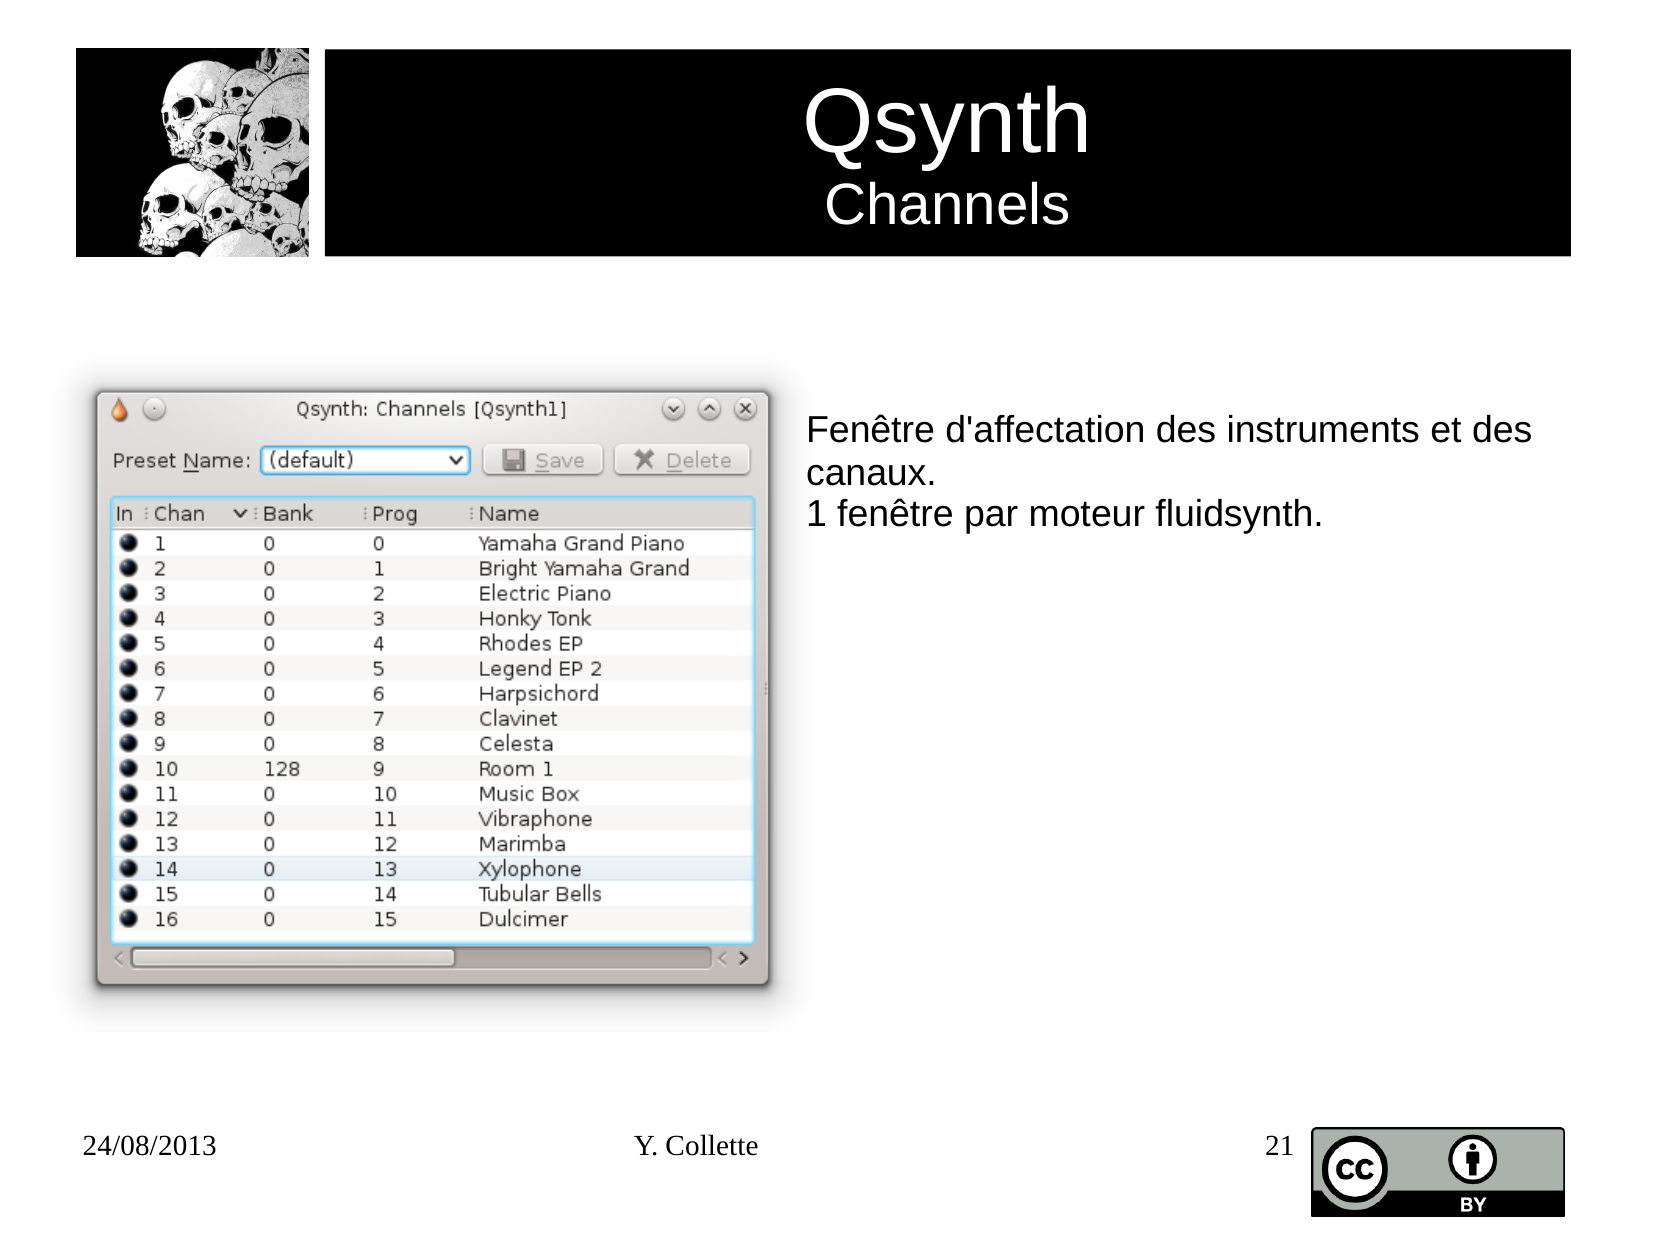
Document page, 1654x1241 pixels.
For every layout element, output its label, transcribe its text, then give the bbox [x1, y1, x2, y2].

picture [1311, 1127, 1565, 1217]
title Qsynth Channels [324, 49, 1571, 257]
text_box Fenêtre d'affectation des instruments et des canaux. 1 fenêtre par moteur fluidsynth. [791, 401, 1619, 543]
picture [35, 330, 831, 1047]
picture [76, 48, 309, 257]
